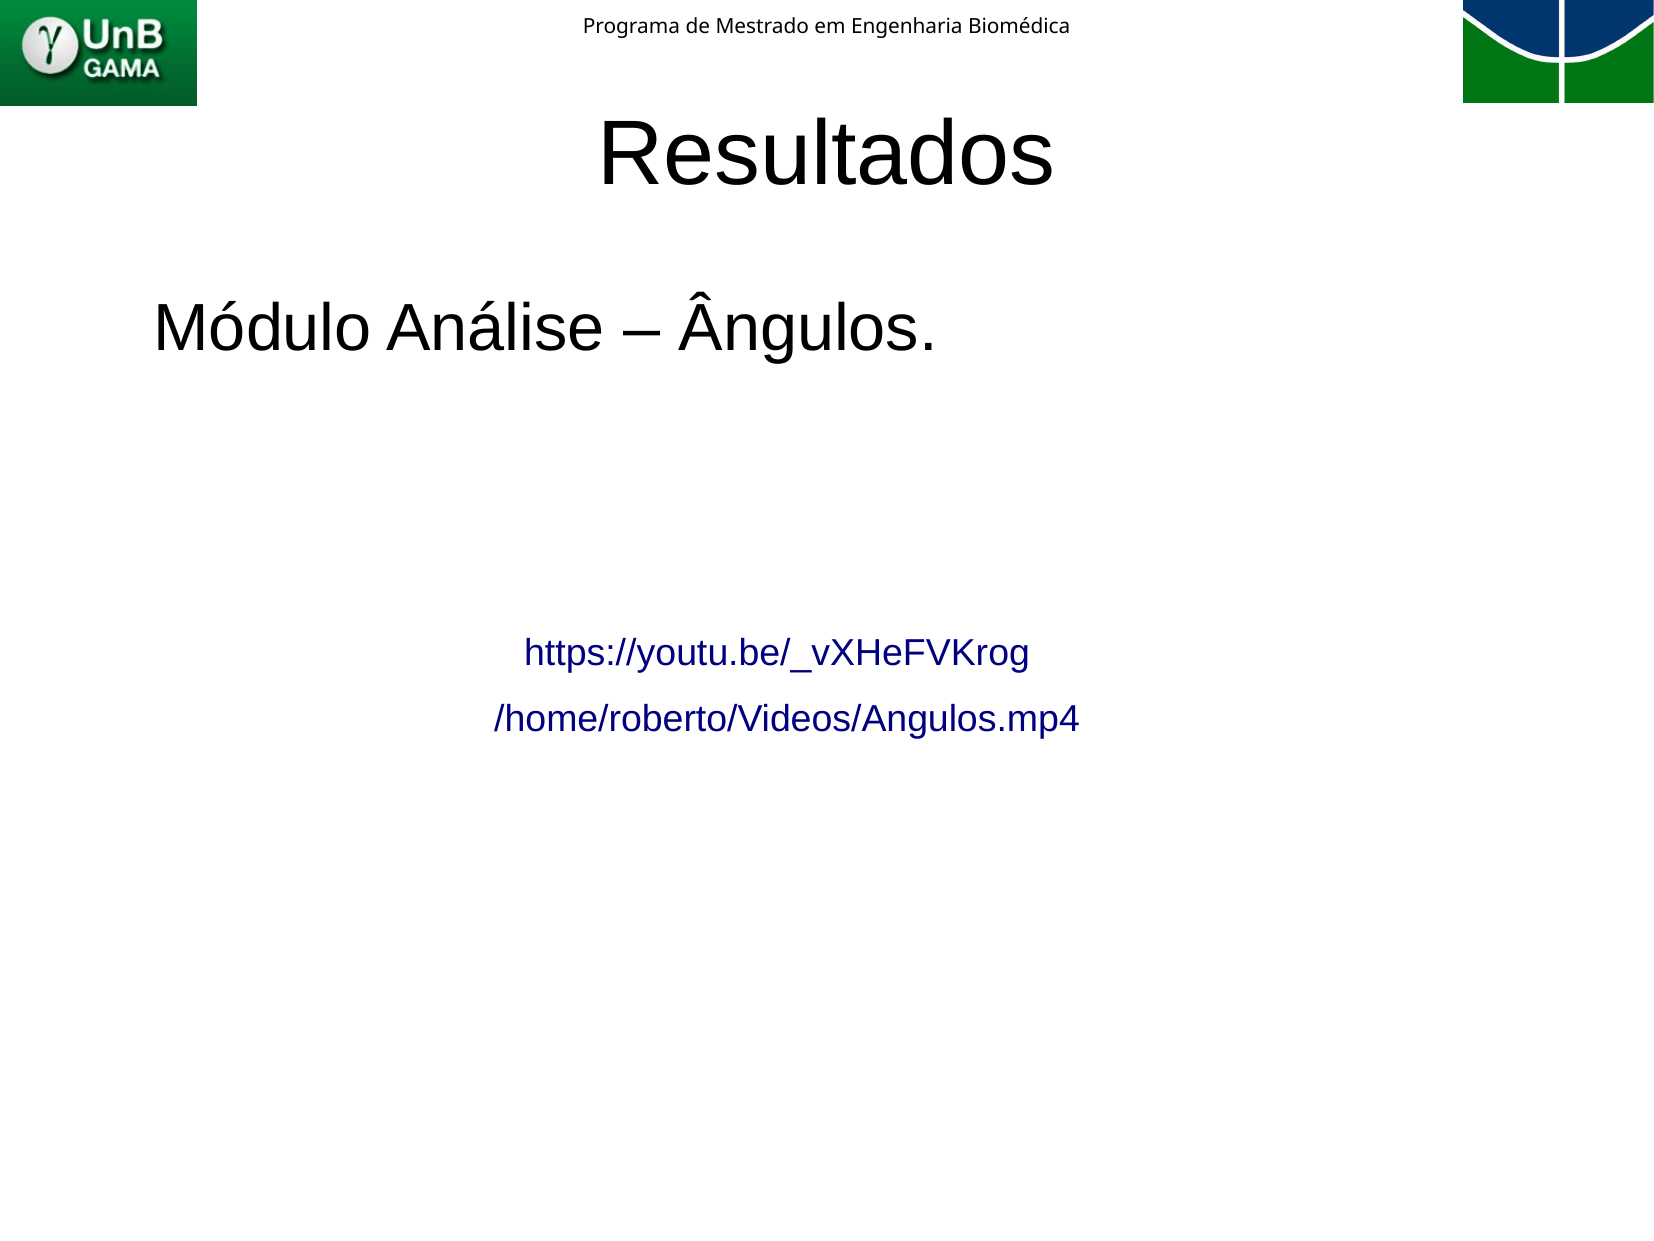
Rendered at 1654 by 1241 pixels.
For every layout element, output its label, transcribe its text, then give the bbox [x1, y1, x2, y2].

text_box /home/roberto/Videos/Angulos.mp4 [479, 690, 1202, 761]
title Resultados [82, 49, 1571, 257]
picture [0, 0, 197, 106]
text_box https://youtu.be/_vXHeFVKrog [509, 623, 1148, 690]
list Módulo Análise – Ângulos. [82, 290, 1571, 1010]
picture [1463, 0, 1654, 103]
